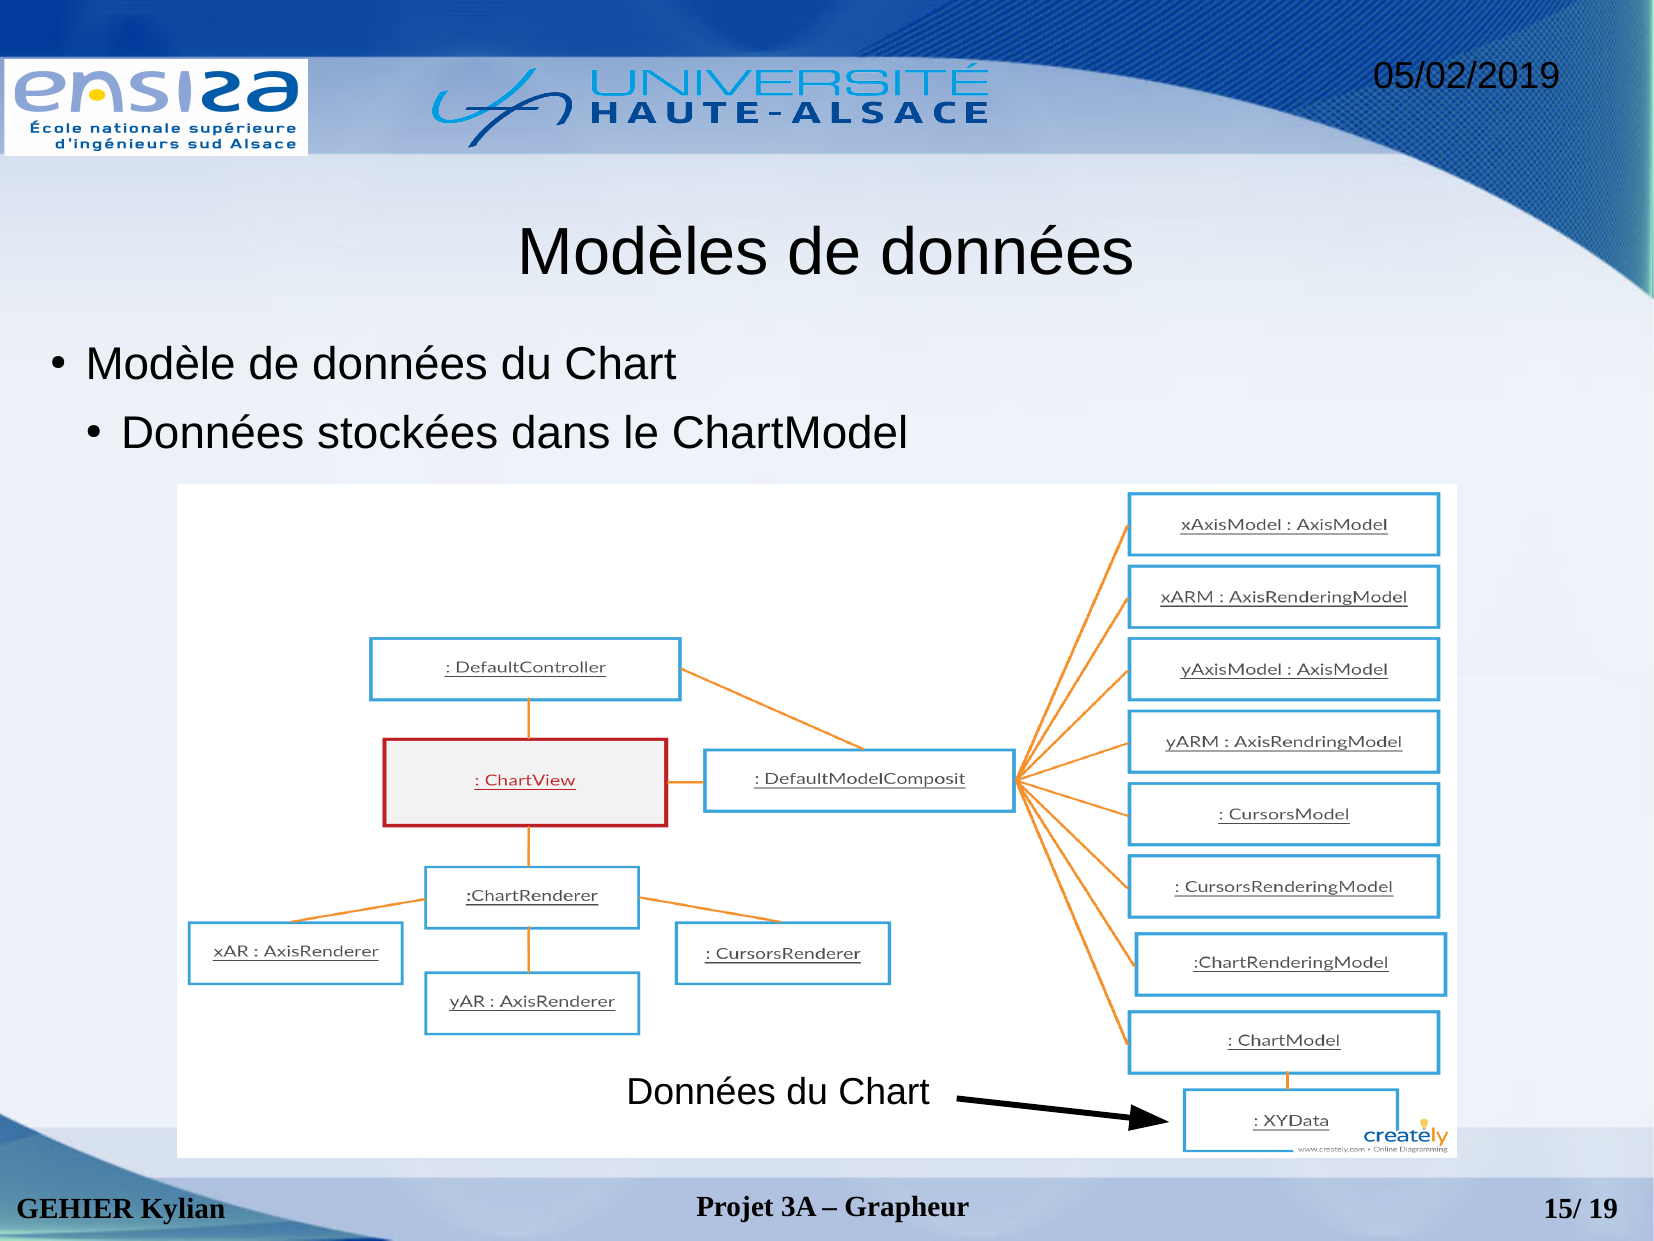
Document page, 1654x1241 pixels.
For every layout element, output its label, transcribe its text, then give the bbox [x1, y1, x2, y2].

text_box Données du Chart [611, 1062, 945, 1120]
title Modèles de données [118, 192, 1536, 310]
text_box Modèle de données du Chart Données stockées dans le ChartModel [35, 330, 1453, 881]
picture [0, 0, 1654, 1241]
